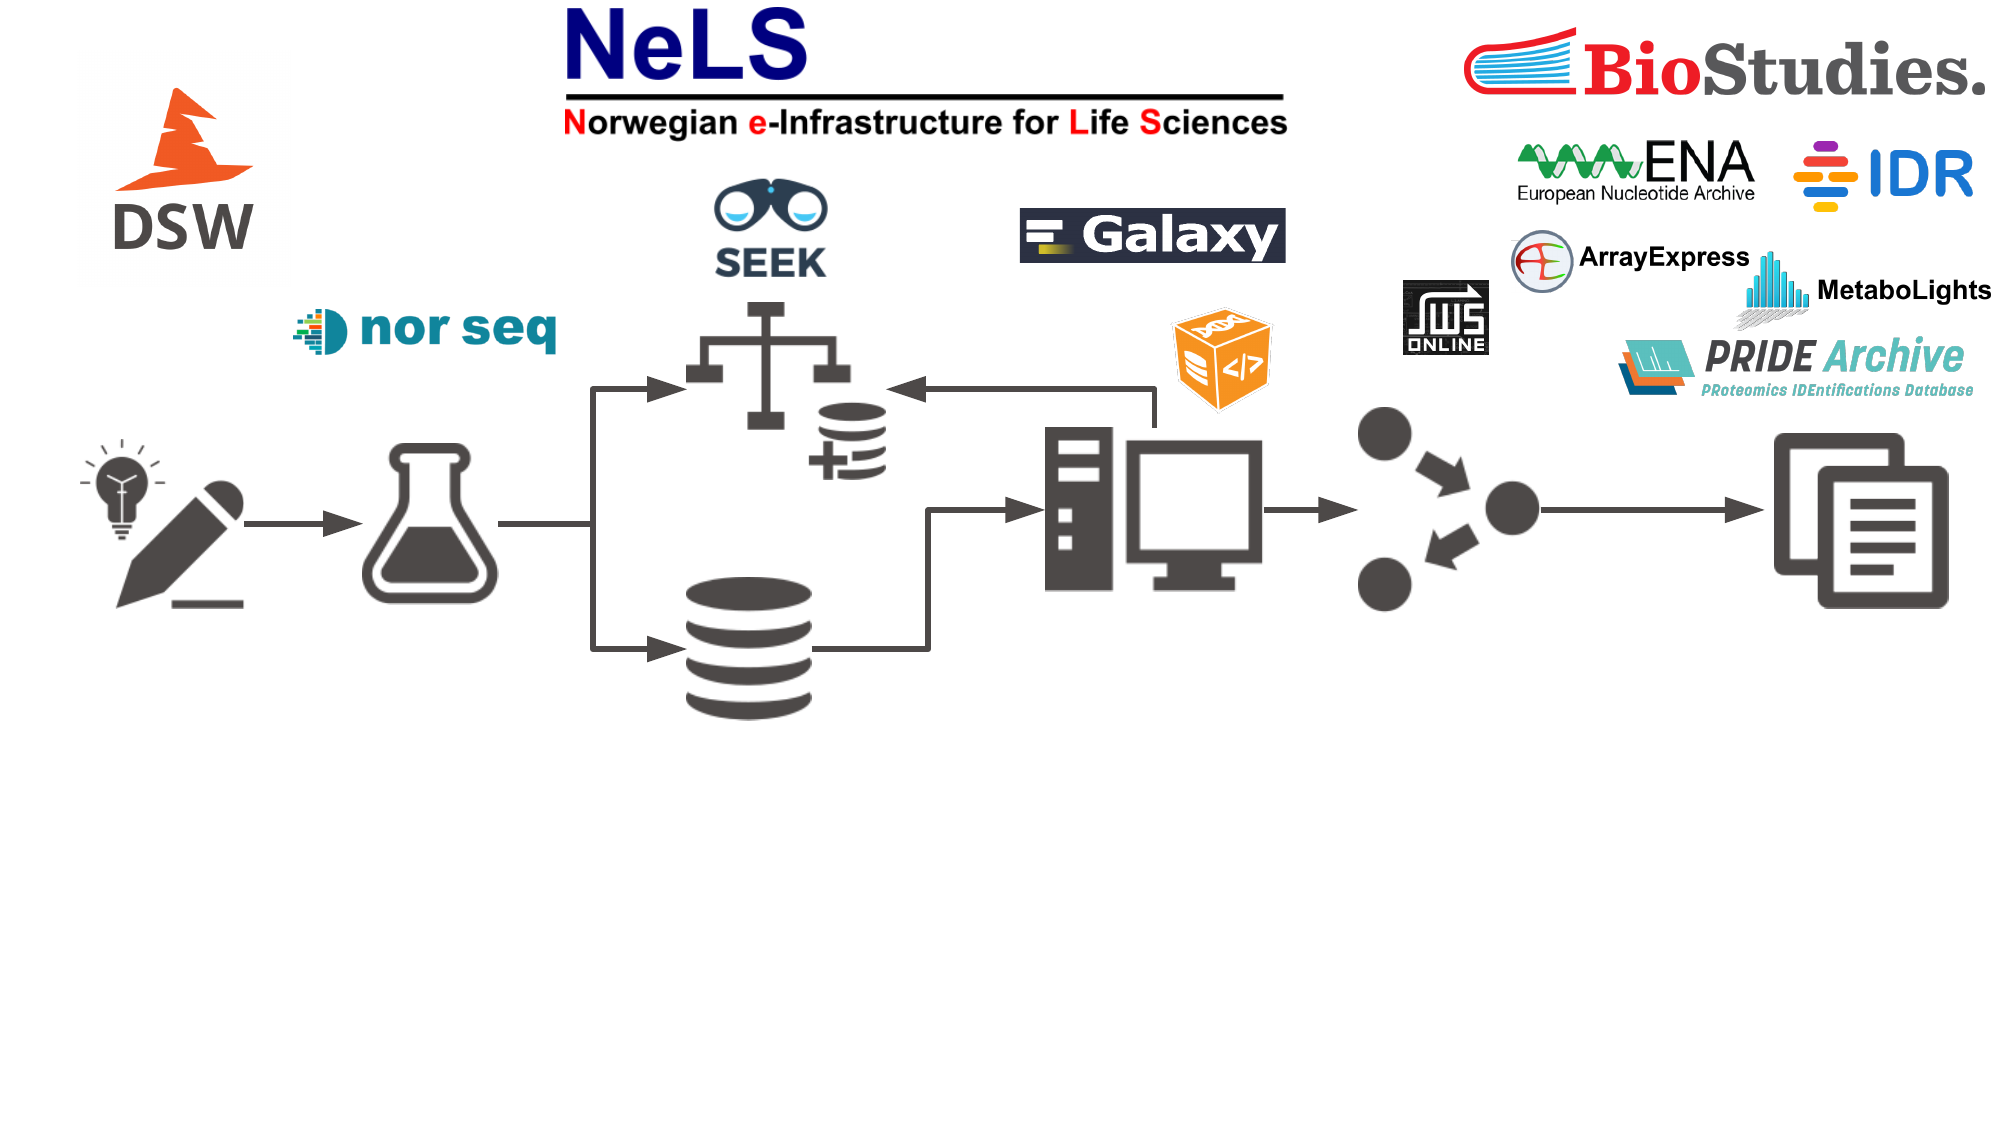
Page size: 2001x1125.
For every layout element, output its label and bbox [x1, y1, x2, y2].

picture [1464, 27, 1985, 95]
picture [1511, 230, 1991, 333]
picture [1019, 208, 1286, 263]
picture [1045, 427, 1264, 593]
picture [1793, 141, 1973, 212]
picture [1511, 135, 1762, 207]
picture [362, 443, 499, 605]
picture [1170, 307, 1276, 414]
picture [293, 309, 556, 355]
picture [1403, 280, 1489, 355]
picture [1618, 336, 1973, 396]
picture [565, 7, 1288, 142]
picture [1774, 433, 1949, 609]
picture [77, 50, 291, 287]
picture [1358, 407, 1541, 613]
picture [80, 439, 245, 609]
picture [686, 156, 886, 480]
picture [686, 577, 812, 721]
